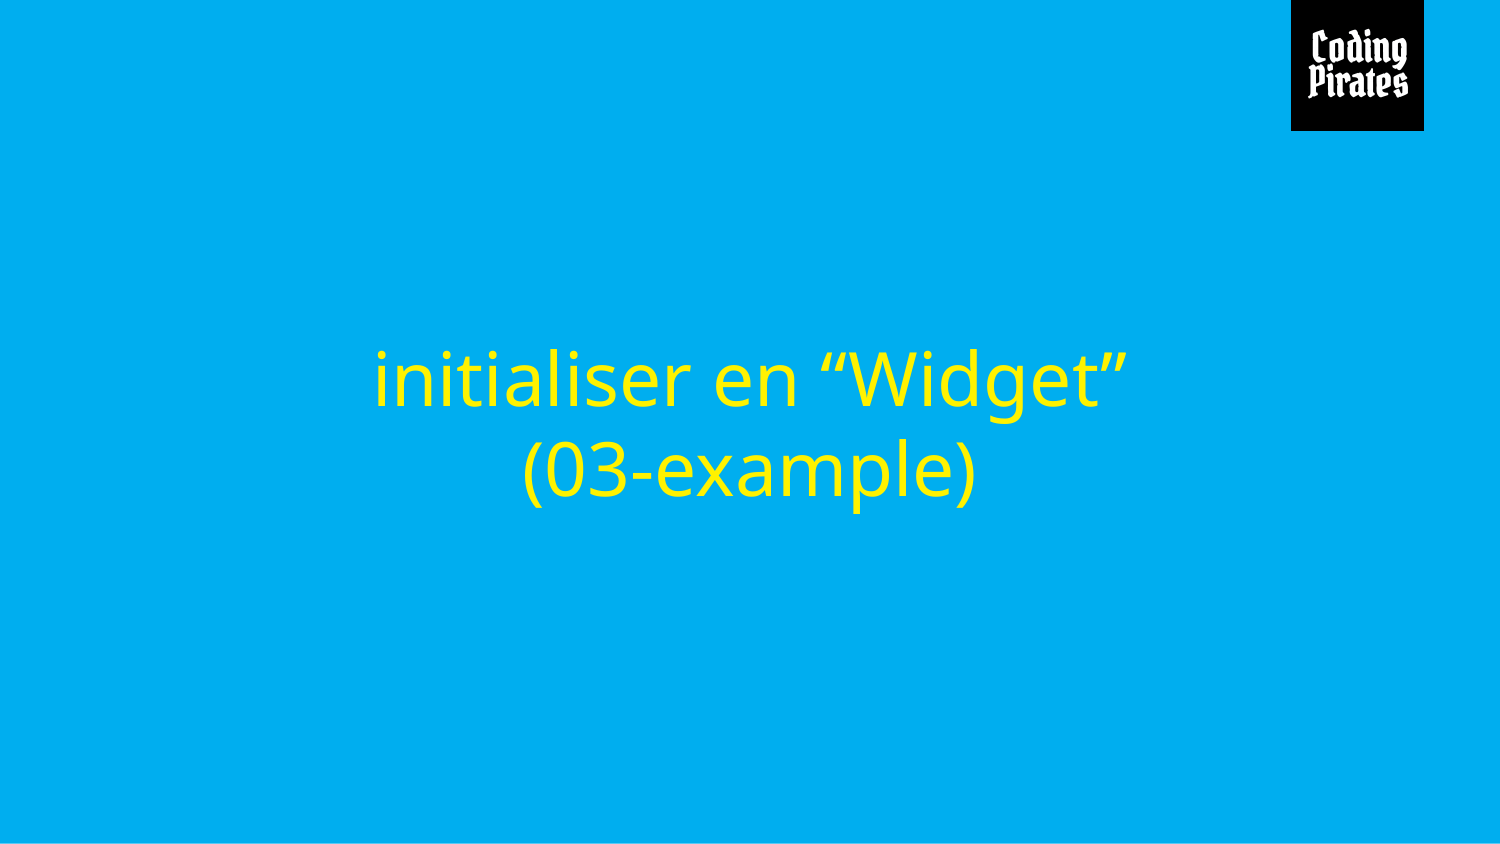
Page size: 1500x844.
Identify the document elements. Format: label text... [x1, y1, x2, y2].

title initialiser en “Widget” (03-example) [51, 352, 1449, 491]
picture [1292, 0, 1423, 130]
